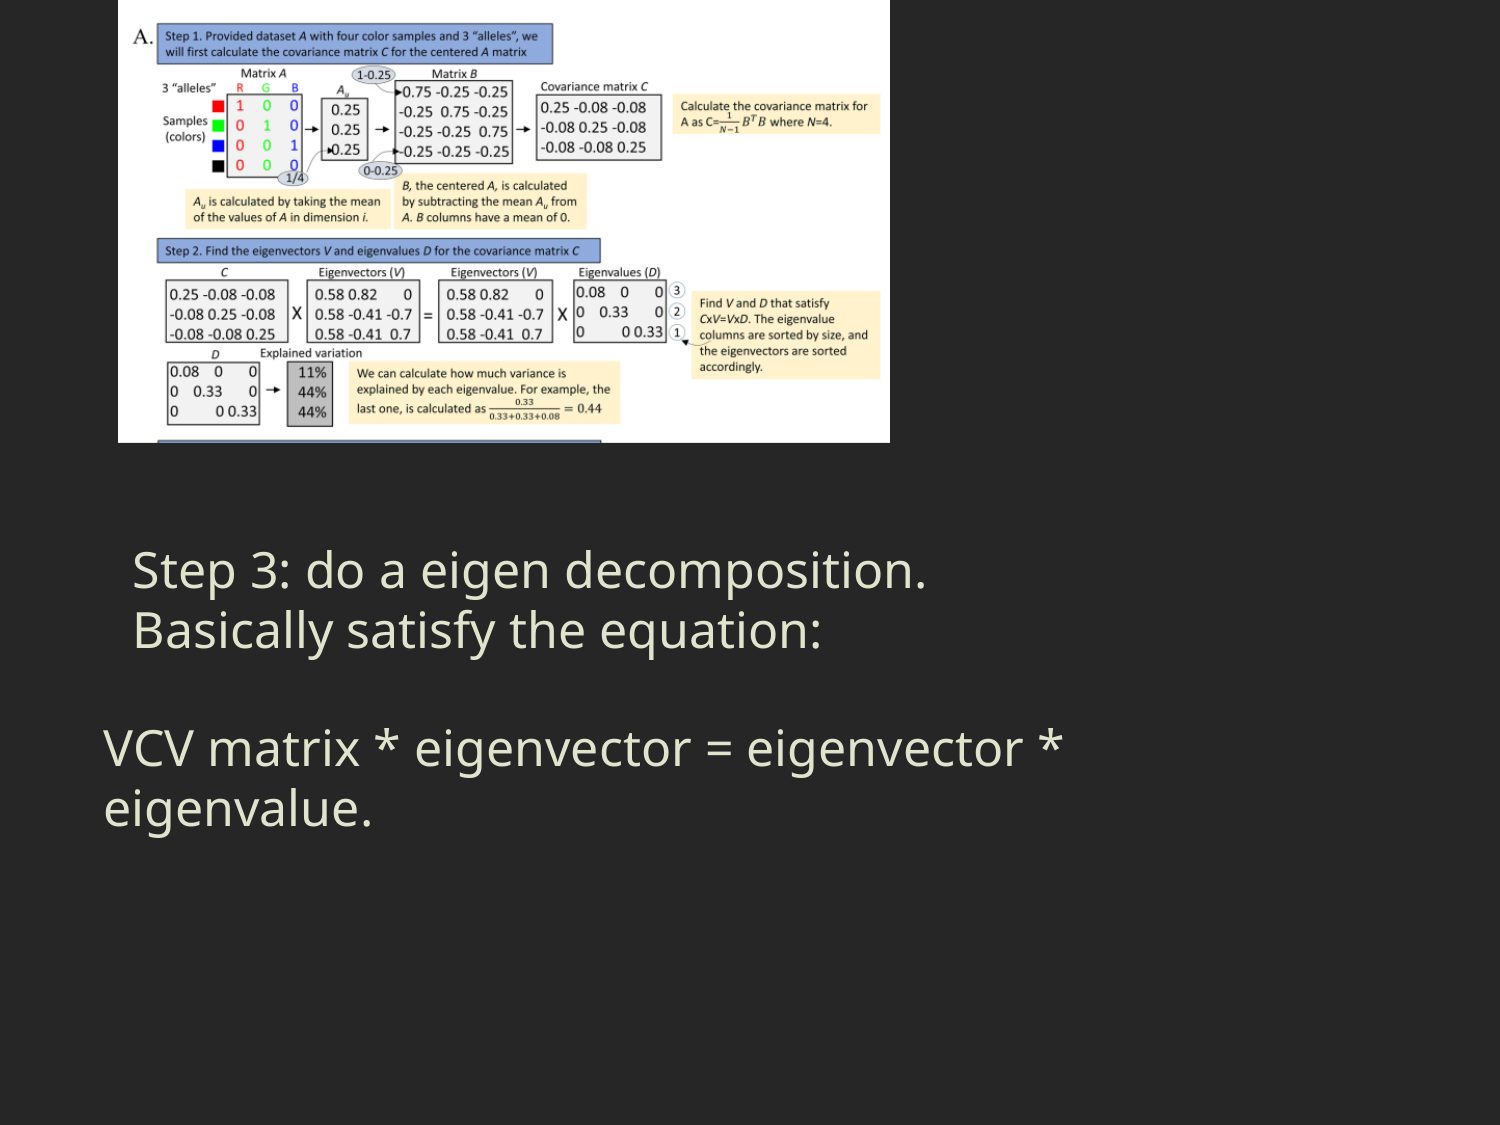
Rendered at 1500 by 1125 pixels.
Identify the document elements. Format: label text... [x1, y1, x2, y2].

text_box [88, 442, 945, 708]
picture [118, 0, 890, 442]
text_box [88, 784, 945, 1125]
text_box VCV matrix * eigenvector = eigenvector * eigenvalue. [88, 708, 1322, 784]
text_box Step 3: do a eigen decomposition. Basically satisfy the equation: [118, 531, 945, 674]
